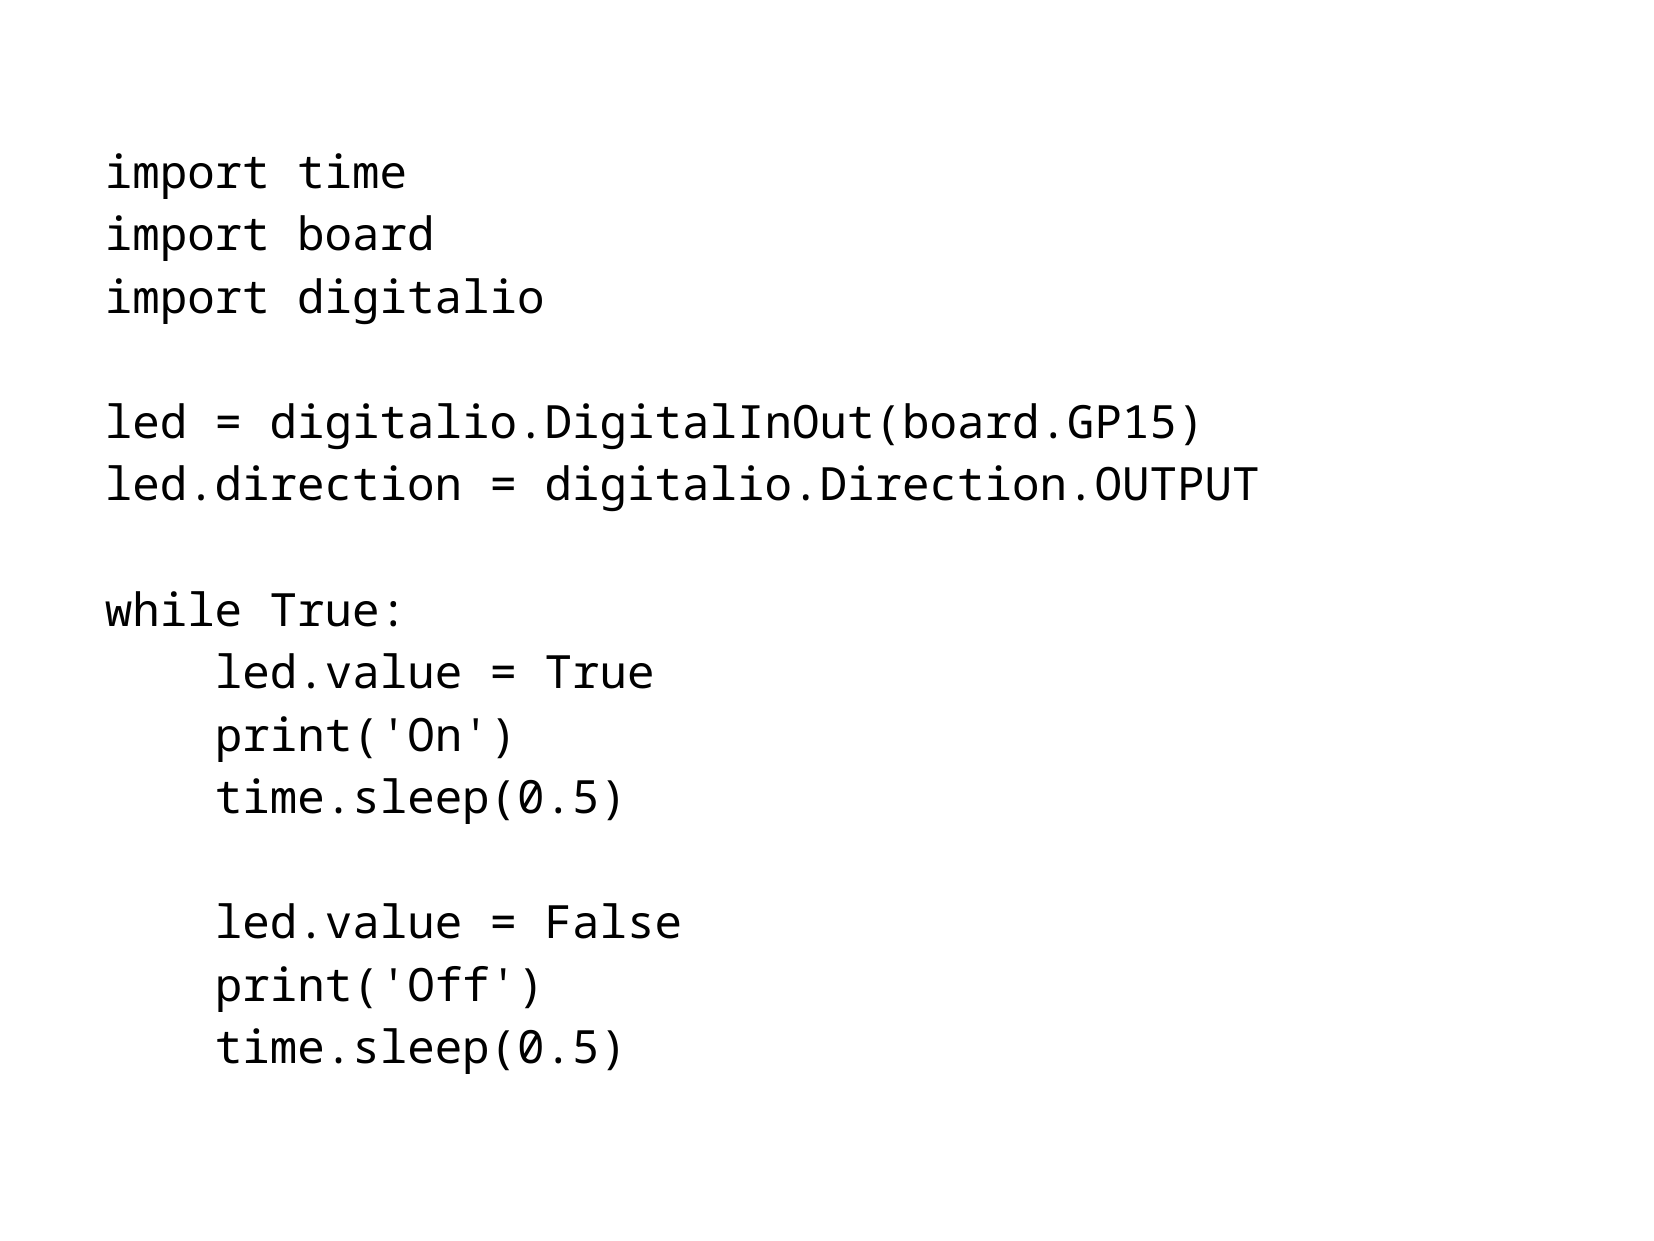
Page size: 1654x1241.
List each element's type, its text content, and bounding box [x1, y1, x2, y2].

text_box import time import board import digitalio led = digitalio.DigitalInOut(board.GP15) led.direction = digitalio.Direction.OUTPUT while True: led.value = True print('On') time.sleep(0.5) led.value = False print('Off') time.sleep(0.5) [90, 131, 1507, 1113]
